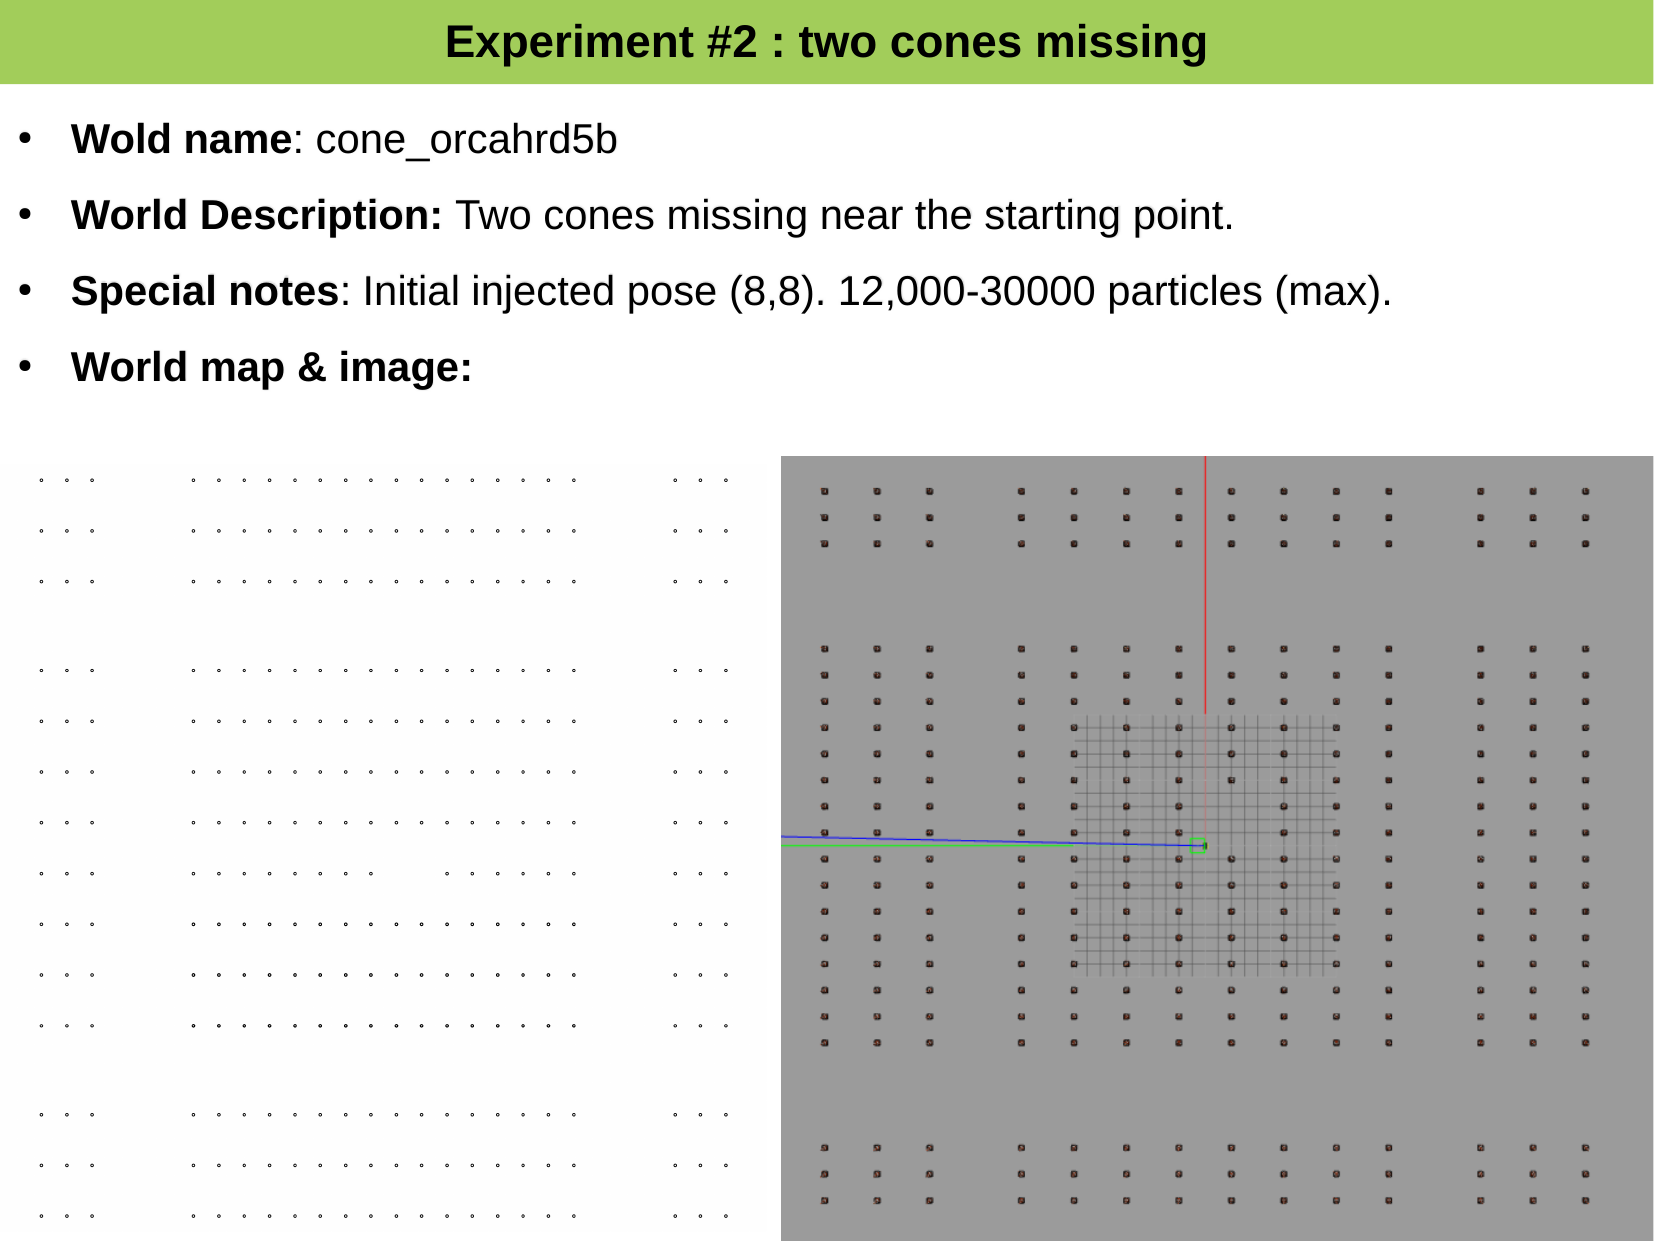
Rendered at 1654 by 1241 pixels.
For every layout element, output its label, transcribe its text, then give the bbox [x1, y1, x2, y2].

picture [0, 464, 767, 1232]
list Wold name: cone_orcahrd5b World Description: Two cones missing near the starting point. Special notes: Initial injected pose (8,8). 12,000-30000 particles (max). World map & image: [0, 115, 1654, 1241]
picture [781, 456, 1654, 1241]
title Experiment #2 : two cones missing [0, 0, 1654, 85]
